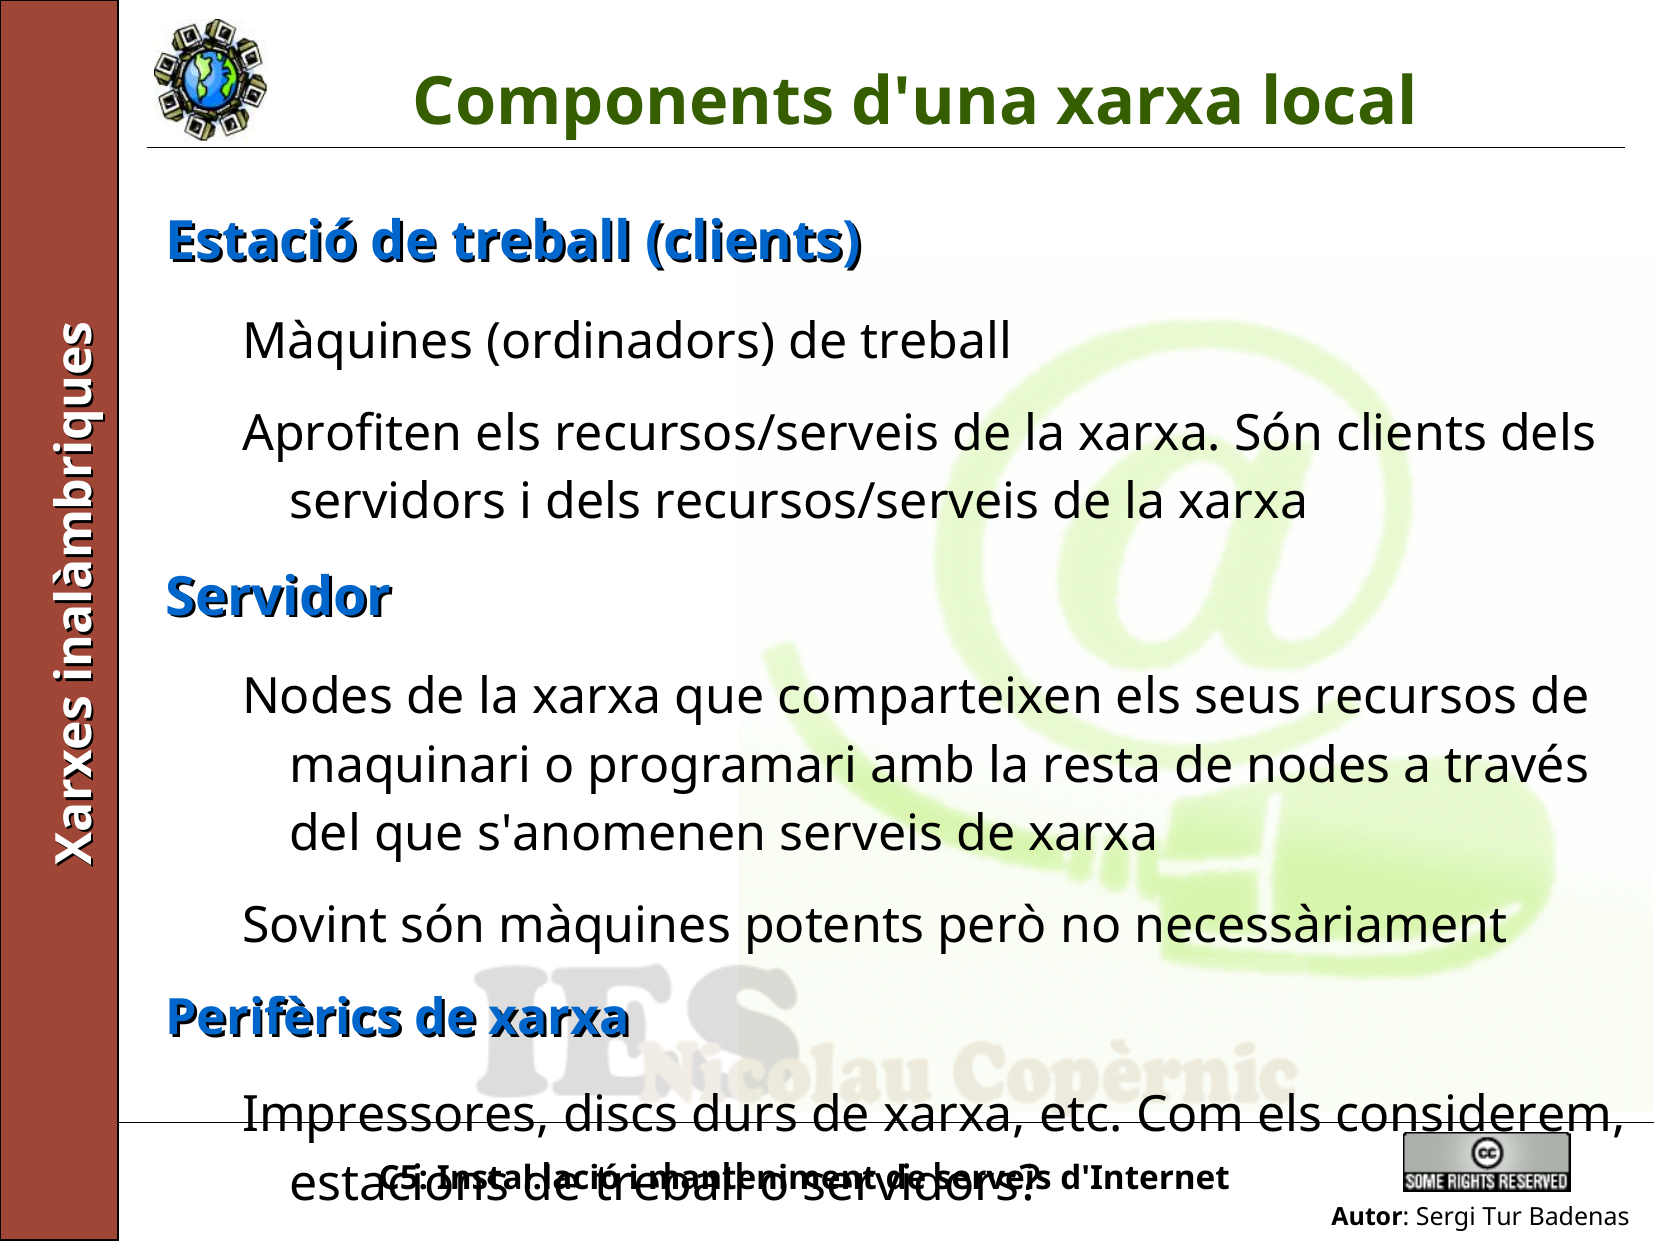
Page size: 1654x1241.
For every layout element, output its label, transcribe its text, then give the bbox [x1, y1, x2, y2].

picture [1574, 1107, 1586, 1113]
picture [1398, 1107, 1411, 1113]
picture [698, 1107, 713, 1117]
picture [1367, 1107, 1381, 1113]
picture [491, 1107, 505, 1115]
picture [1545, 1107, 1558, 1113]
picture [1591, 1107, 1603, 1113]
title Components d'una xarxa local [165, 56, 1654, 141]
picture [1046, 1107, 1060, 1115]
picture [1223, 1107, 1235, 1117]
picture [466, 252, 1654, 1117]
picture [1264, 1107, 1278, 1115]
picture [818, 1107, 833, 1117]
picture [1496, 1107, 1509, 1113]
picture [154, 19, 268, 142]
picture [1174, 1107, 1190, 1117]
picture [570, 1107, 585, 1117]
list Estació de treball (clients) Màquines (ordinadors) de treball Aprofiten els recursos/serveis de la xarxa. Són clients dels servidors i dels recursos/serveis de la xarxa Servidor Nodes de la xarxa que comparteixen els seus recursos de maquinari o programari amb la resta de nodes a través del que s'anomenen serveis de xarxa Sovint són màquines potents però no necessàriament Perifèrics de xarxa Impressores, discs durs de xarxa, etc. Com els considerem, estacions de treball o servidors? [147, 201, 1636, 1037]
picture [848, 1107, 862, 1115]
picture [1403, 1132, 1571, 1192]
picture [1206, 1107, 1218, 1117]
picture [1465, 1107, 1479, 1113]
